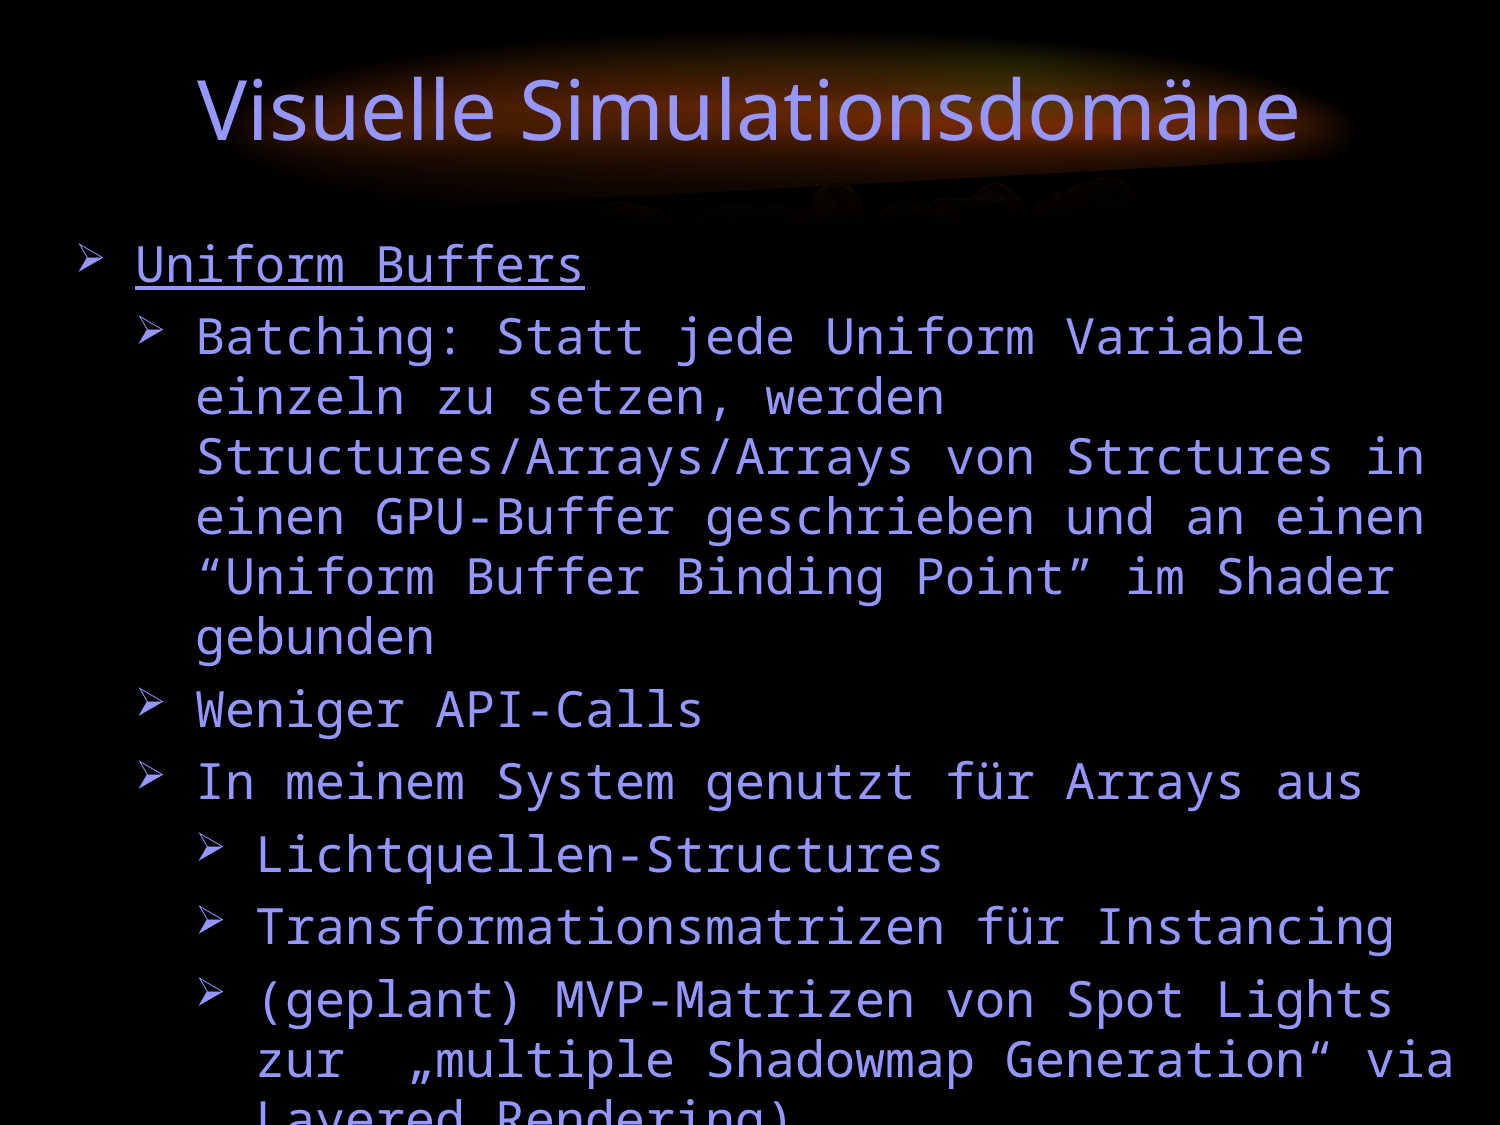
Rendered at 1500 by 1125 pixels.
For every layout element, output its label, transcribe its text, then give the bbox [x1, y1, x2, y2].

text_box Uniform Buffers Batching: Statt jede Uniform Variable einzeln zu setzen, werden Structures/Arrays/Arrays von Strctures in einen GPU-Buffer geschrieben und an einen “Uniform Buffer Binding Point” im Shader gebunden Weniger API-Calls In meinem System genutzt für Arrays aus Lichtquellen-Structures Transformationsmatrizen für Instancing (geplant) MVP-Matrizen von Spot Lights zur „multiple Shadowmap Generation“ via Layered Rendering) [0, 224, 1471, 1088]
text_box [112, 0, 1463, 224]
text_box Visuelle Simulationsdomäne [75, 0, 1426, 216]
